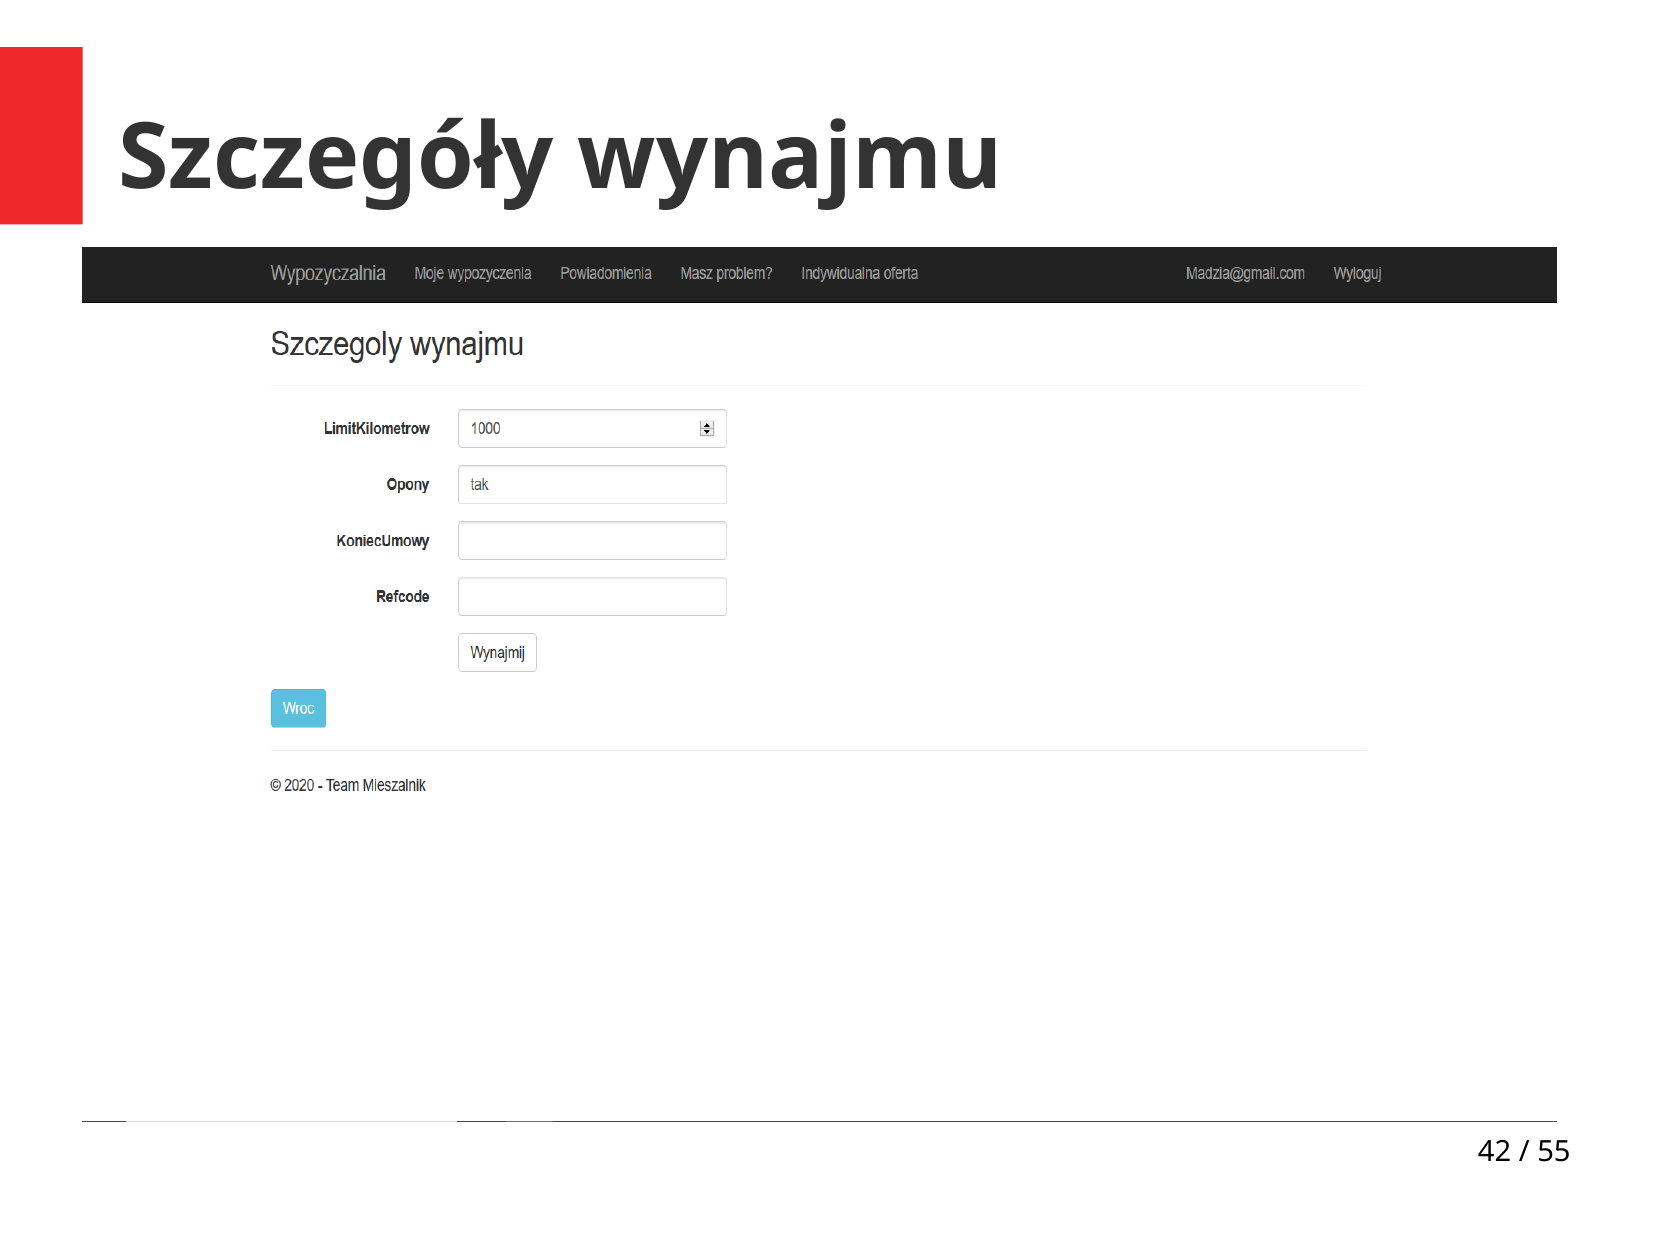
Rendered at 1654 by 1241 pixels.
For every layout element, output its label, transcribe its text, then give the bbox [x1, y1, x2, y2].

picture [82, 247, 1557, 1123]
title Szczegóły wynajmu [118, 49, 1571, 257]
